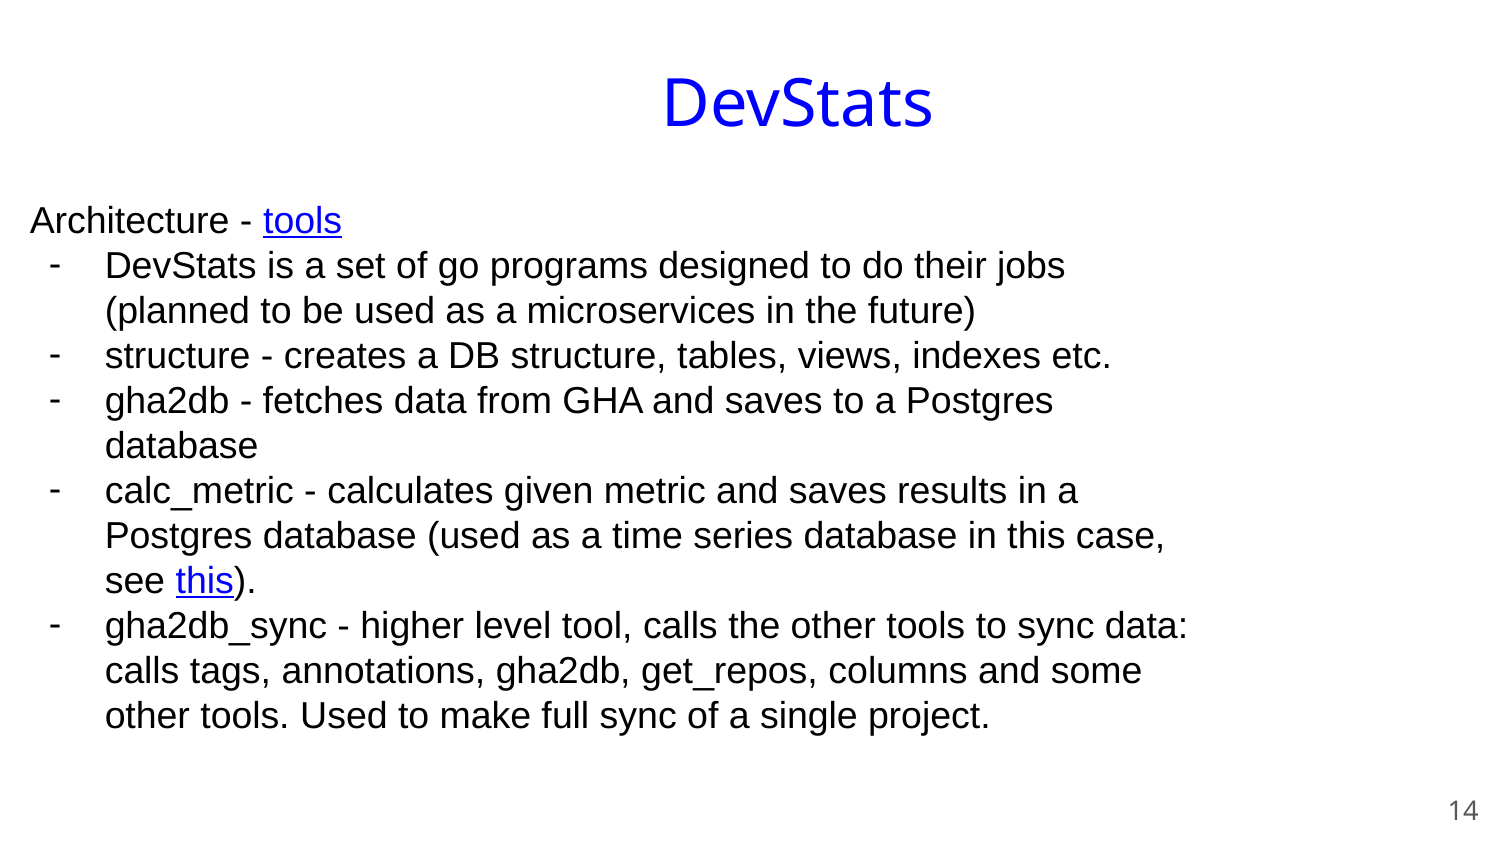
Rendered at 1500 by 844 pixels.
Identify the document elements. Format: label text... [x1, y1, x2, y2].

text_box Architecture - tools DevStats is a set of go programs designed to do their jobs (planned to be used as a microservices in the future) structure - creates a DB structure, tables, views, indexes etc. gha2db - fetches data from GHA and saves to a Postgres database calc_metric - calculates given metric and saves results in a Postgres database (used as a time series database in this case, see this). gha2db_sync - higher level tool, calls the other tools to sync data: calls tags, annotations, gha2db, get_repos, columns and some other tools. Used to make full sync of a single project. [14, 181, 1208, 780]
slide_number <number> [1403, 779, 1494, 844]
title DevStats [646, 41, 1208, 159]
